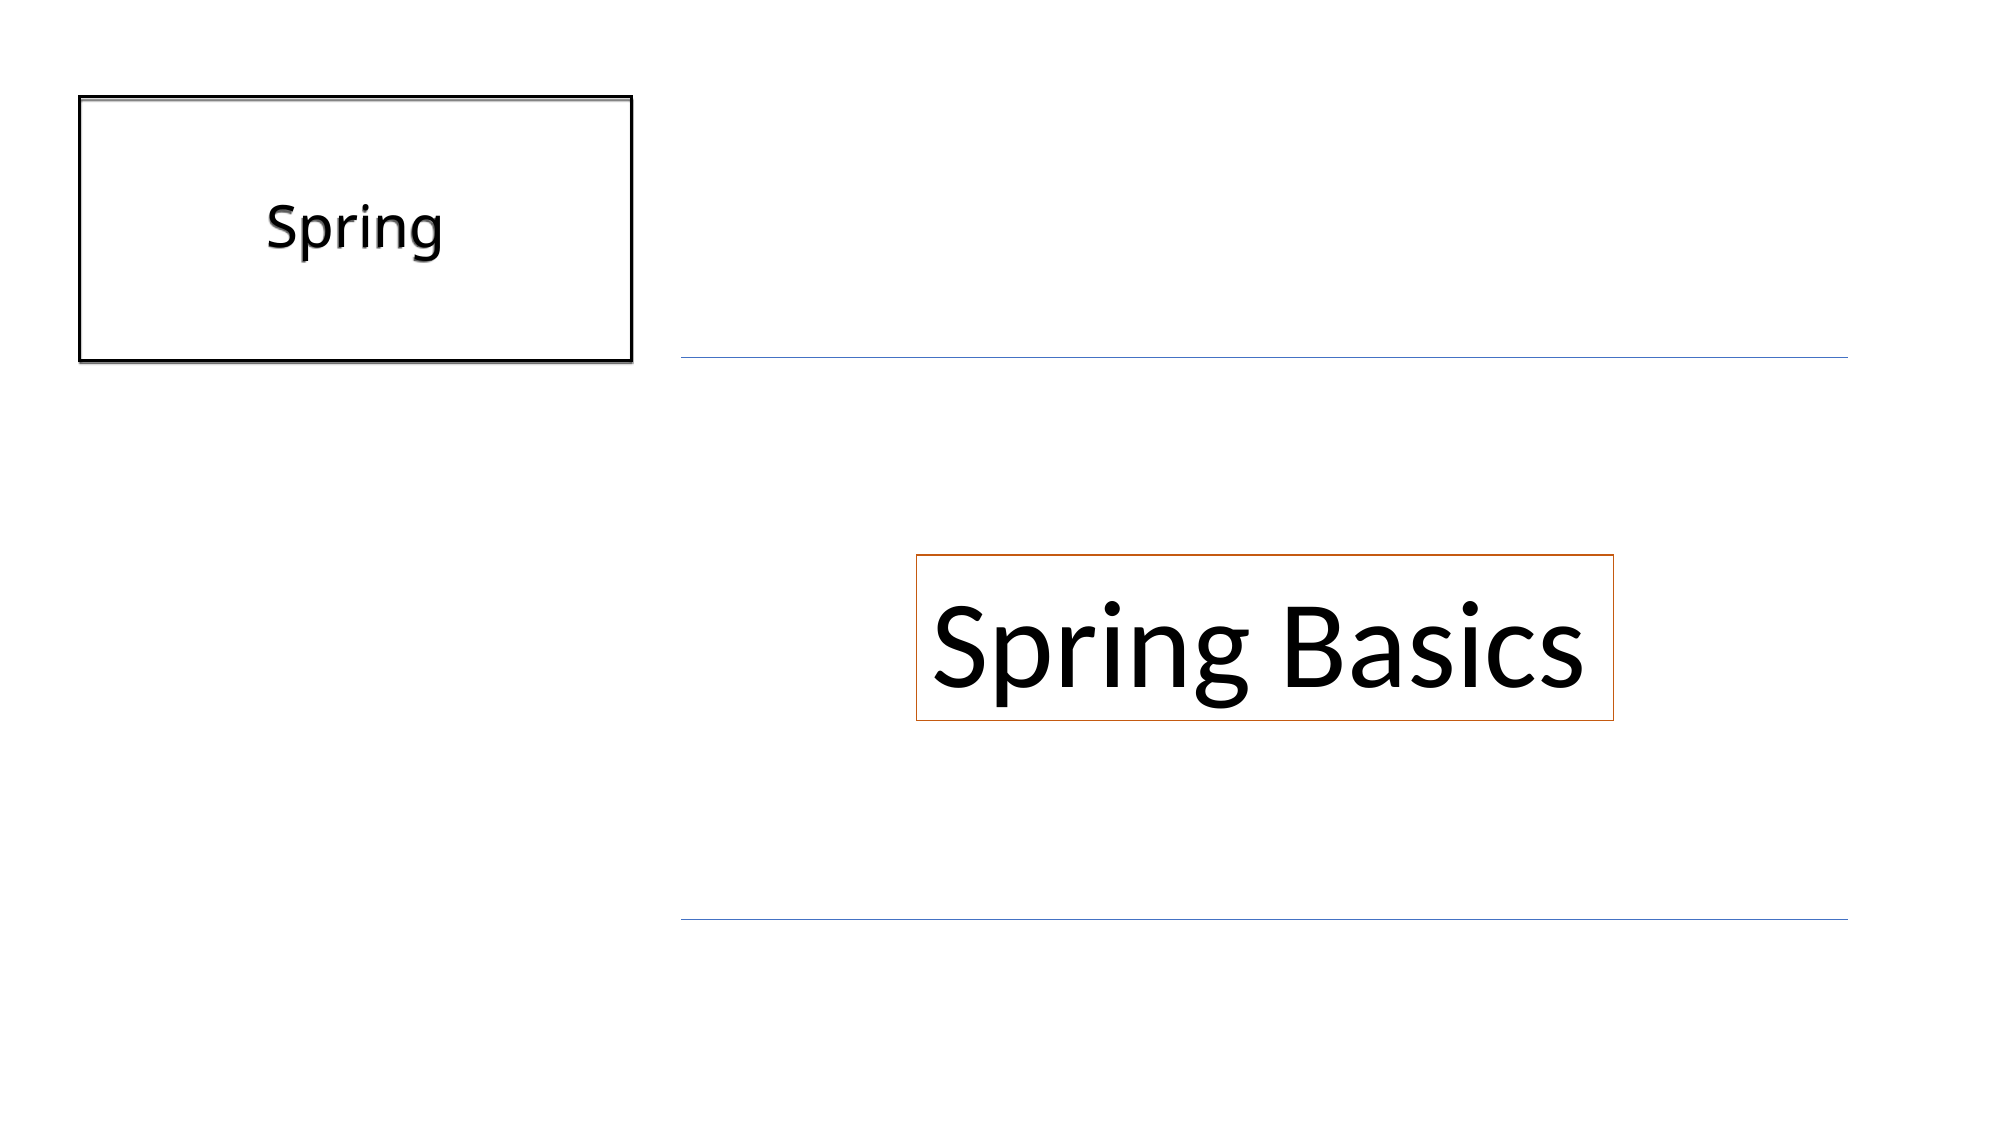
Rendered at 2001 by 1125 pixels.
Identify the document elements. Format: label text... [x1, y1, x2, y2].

text_box Spring Basics [916, 555, 1613, 720]
title Spring [79, 96, 632, 361]
